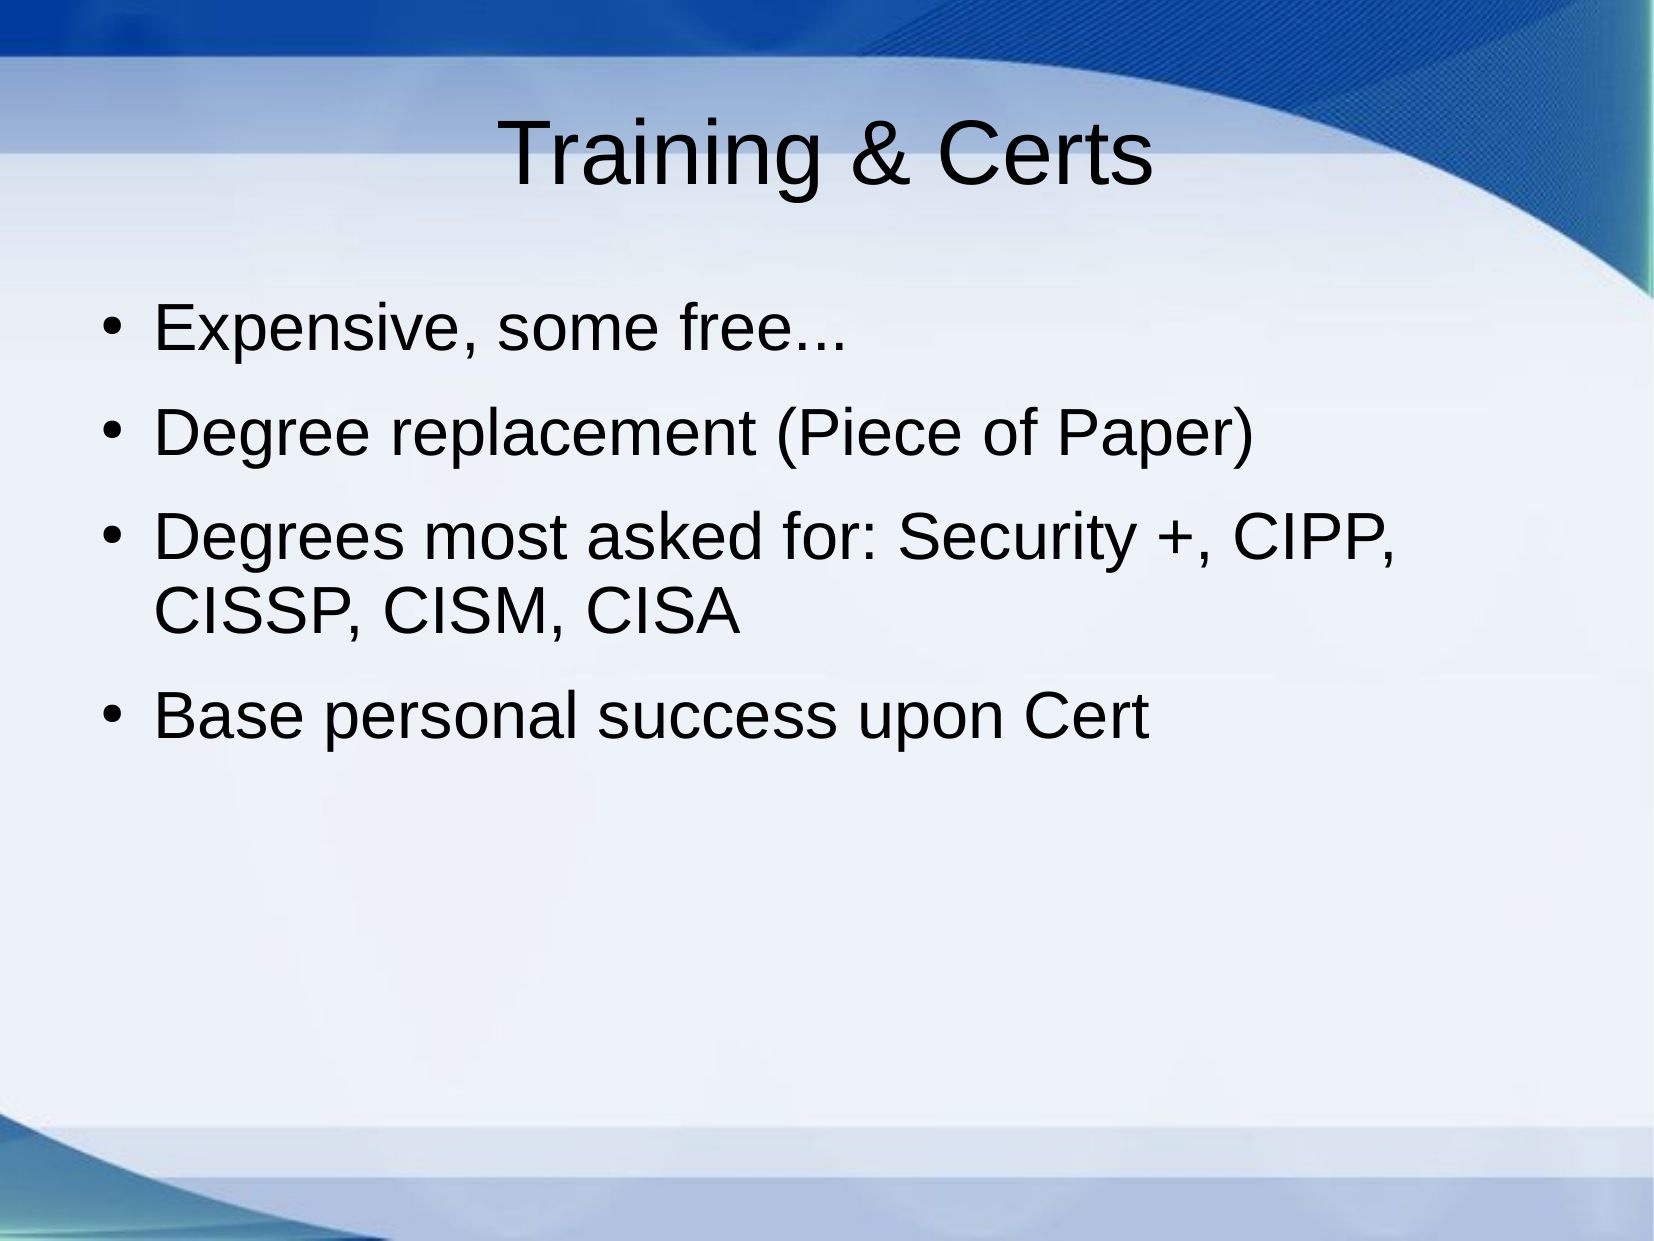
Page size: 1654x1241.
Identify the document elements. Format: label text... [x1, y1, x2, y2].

picture [0, 0, 1654, 1241]
list Expensive, some free... Degree replacement (Piece of Paper) Degrees most asked for: Security +, CIPP, CISSP, CISM, CISA Base personal success upon Cert [82, 290, 1571, 1010]
title Training & Certs [82, 49, 1571, 257]
